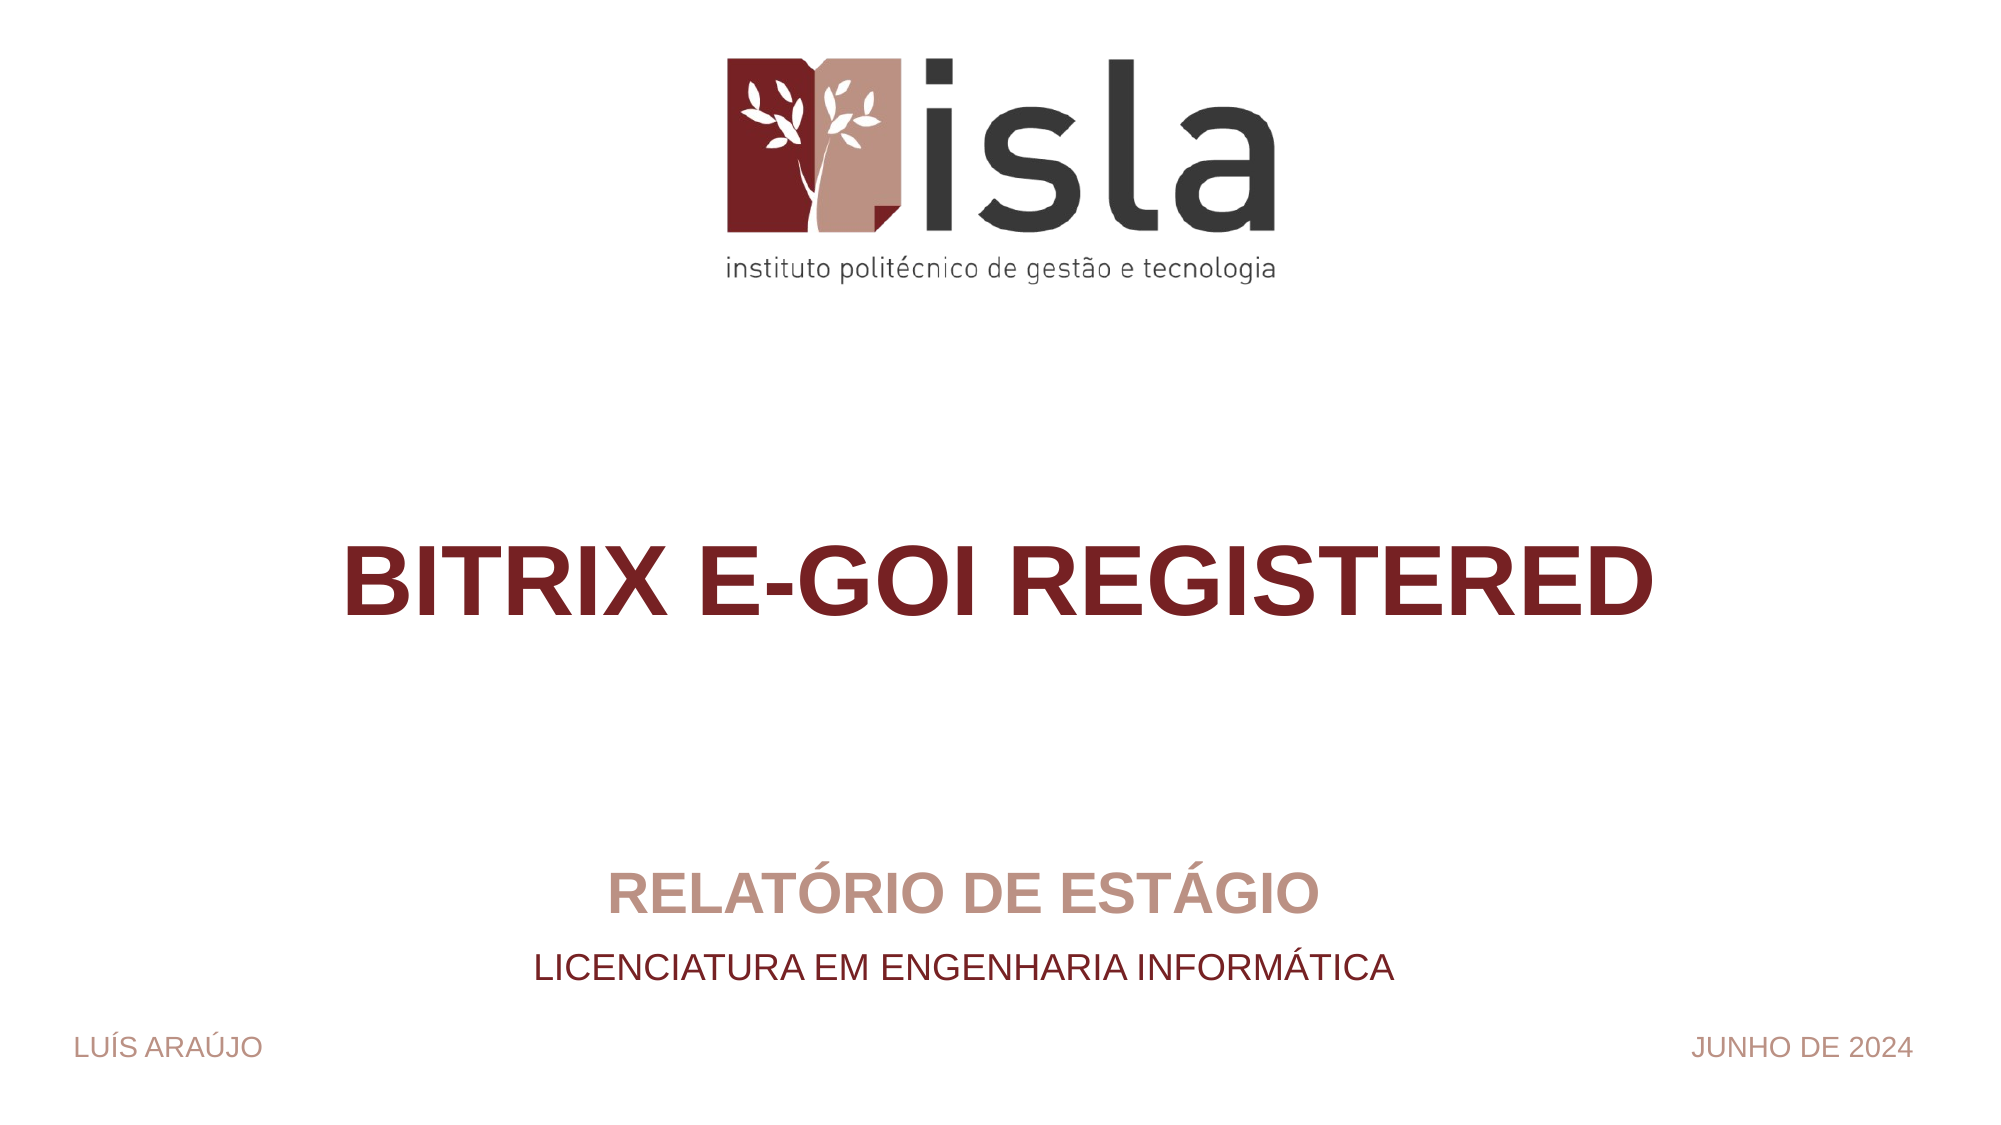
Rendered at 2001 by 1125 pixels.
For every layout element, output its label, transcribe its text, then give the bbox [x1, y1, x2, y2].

subtitle Relatório de Estágio Licenciatura em Engenharia Informática Luís Araújo junho de 2024 [0, 859, 2000, 1125]
title Bitrix E-goi Registered [100, 322, 1900, 859]
